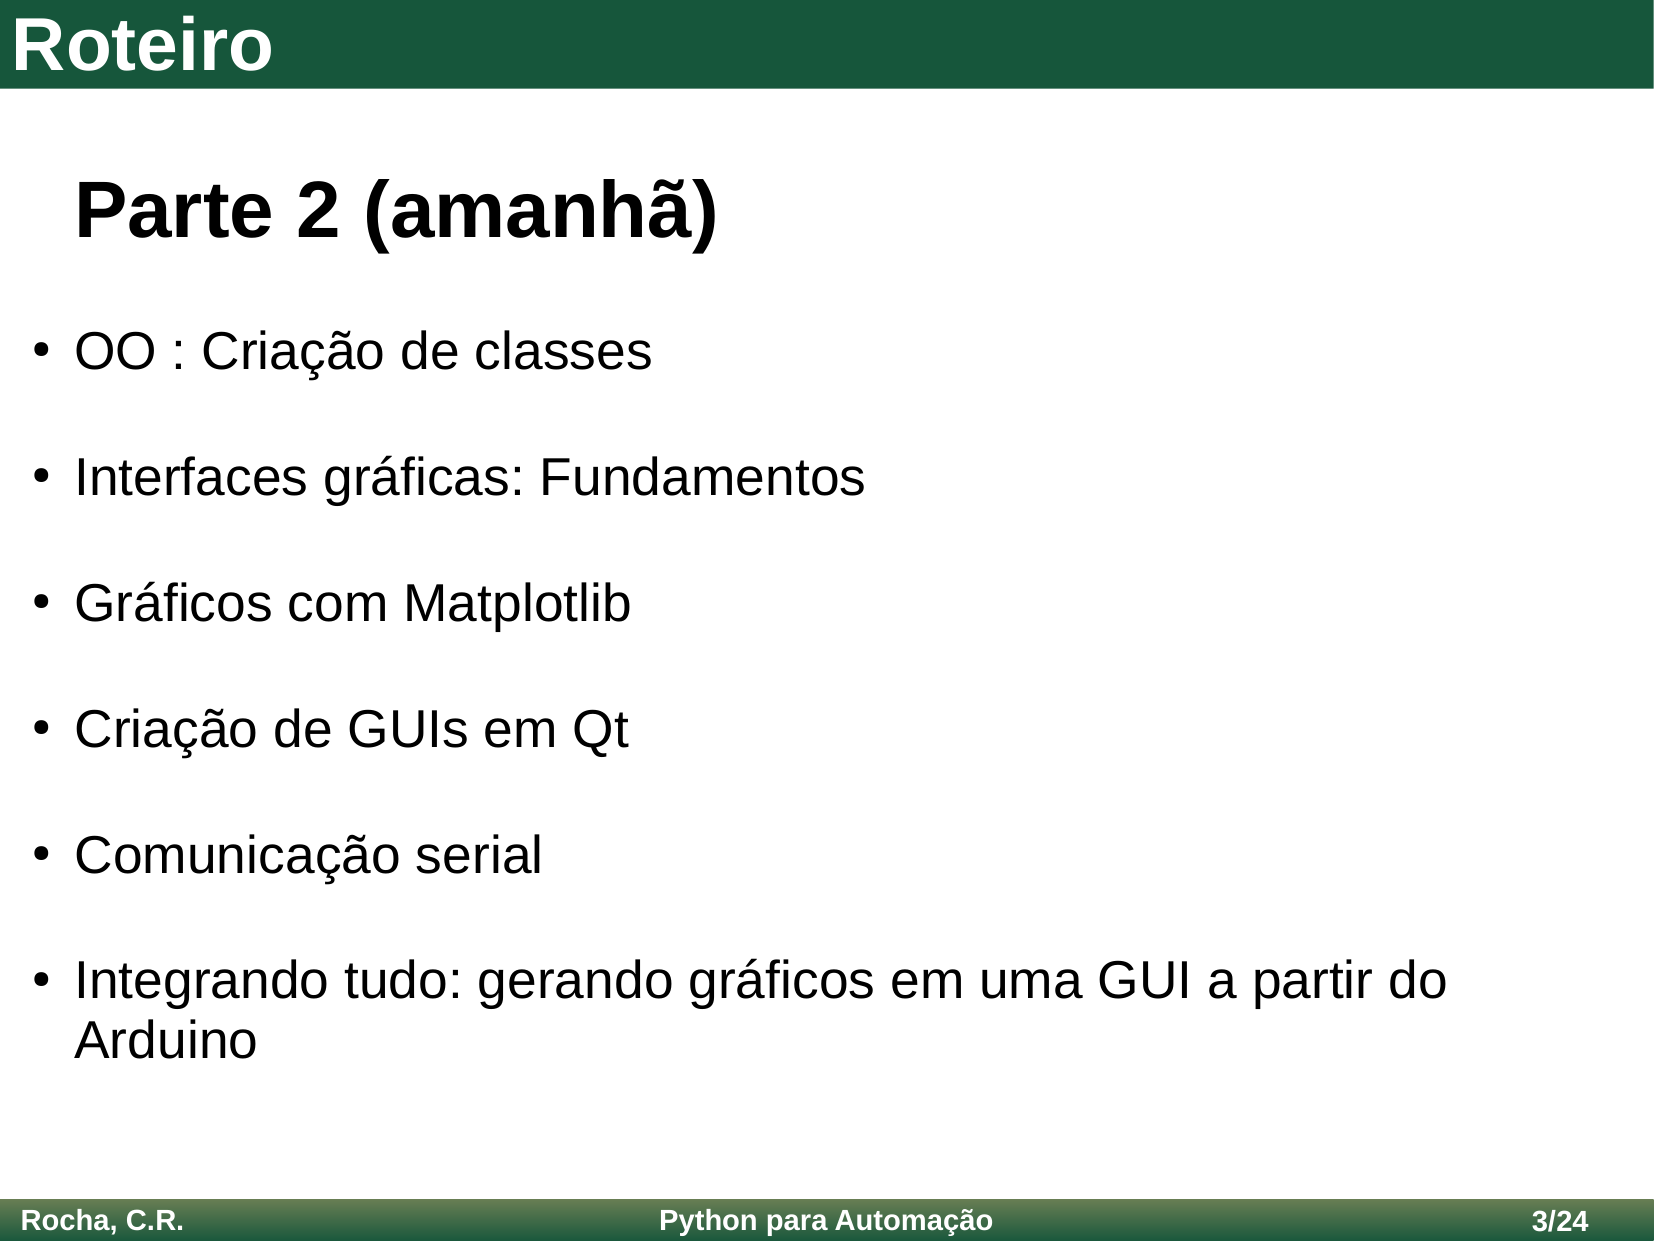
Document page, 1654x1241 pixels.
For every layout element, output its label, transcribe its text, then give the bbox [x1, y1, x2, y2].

list Parte 2 (amanhã) OO : Criação de classes Interfaces gráficas: Fundamentos Gráficos com Matplotlib Criação de GUIs em Qt Comunicação serial Integrando tudo: gerando gráficos em uma GUI a partir do Arduino [17, 165, 1625, 1081]
title Roteiro [11, 0, 1625, 89]
